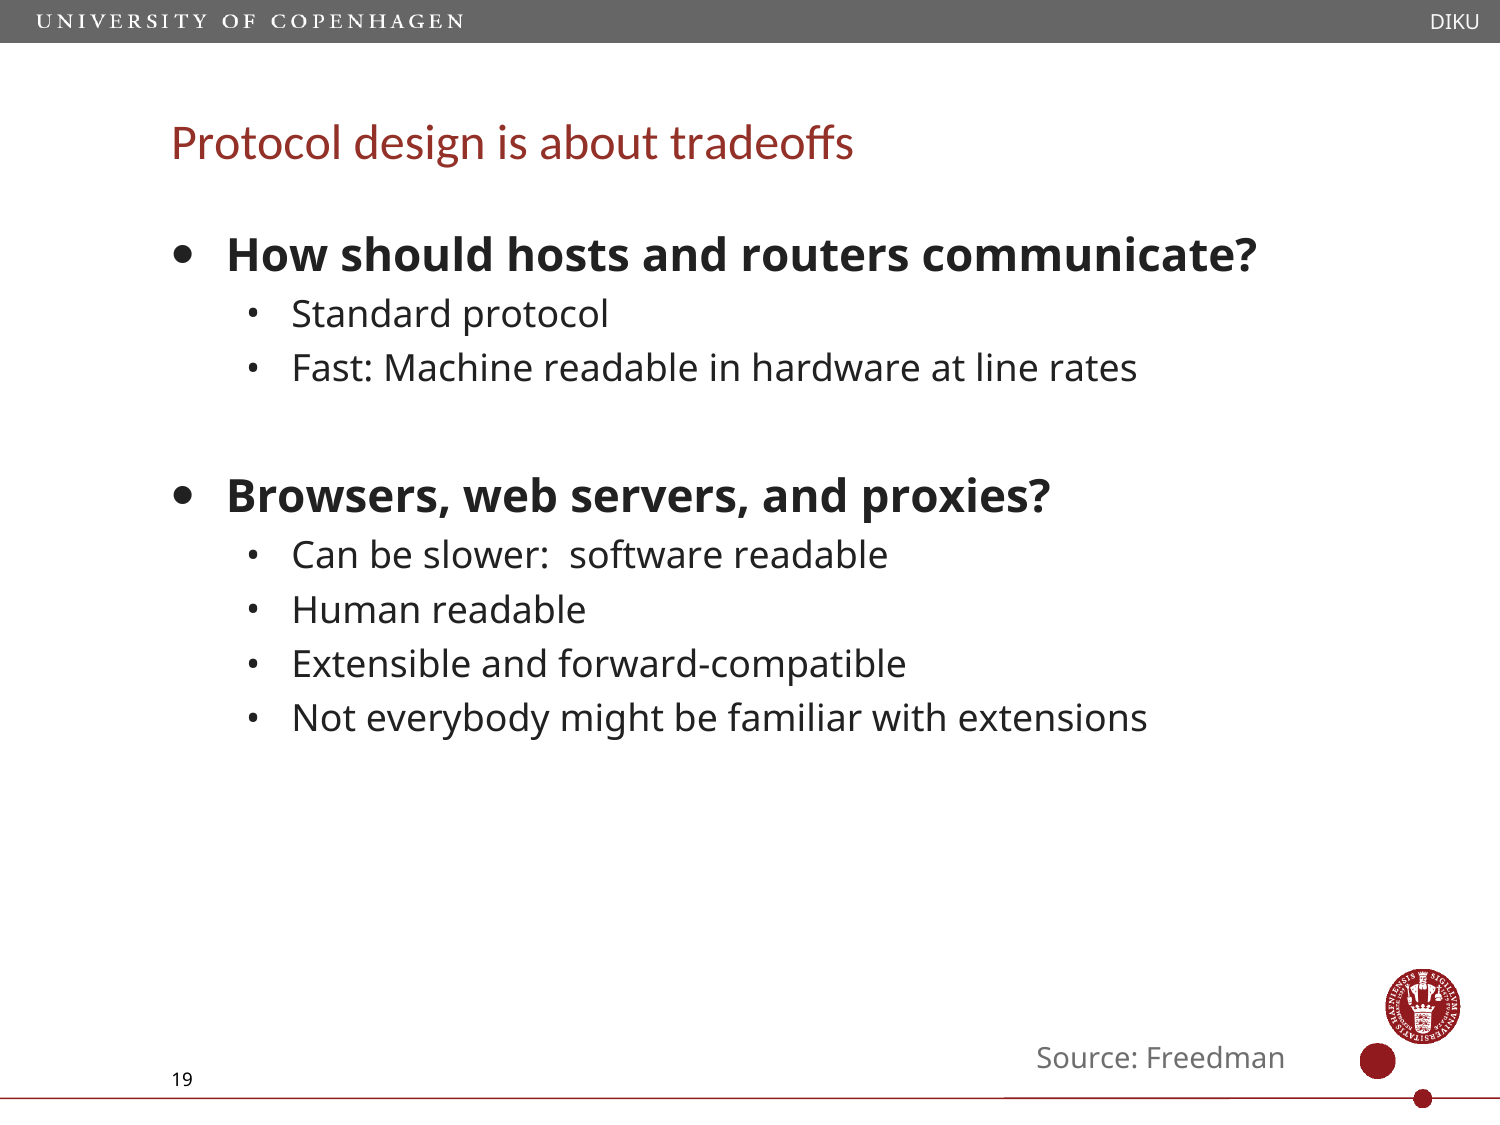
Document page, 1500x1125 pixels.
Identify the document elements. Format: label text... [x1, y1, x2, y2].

text_box Source: Freedman [1021, 1031, 1341, 1083]
text_box <number> [171, 1067, 522, 1092]
text_box DIKU [469, 0, 1495, 43]
text_box Protocol design is about tradeoffs [171, 75, 1329, 171]
text_box How should hosts and routers communicate? Standard protocol Fast: Machine readable in hardware at line rates Browsers, web servers, and proxies? Can be slower: software readable Human readable Extensible and forward-compatible Not everybody might be familiar with extensions [171, 225, 1329, 900]
picture [0, 910, 1500, 1122]
